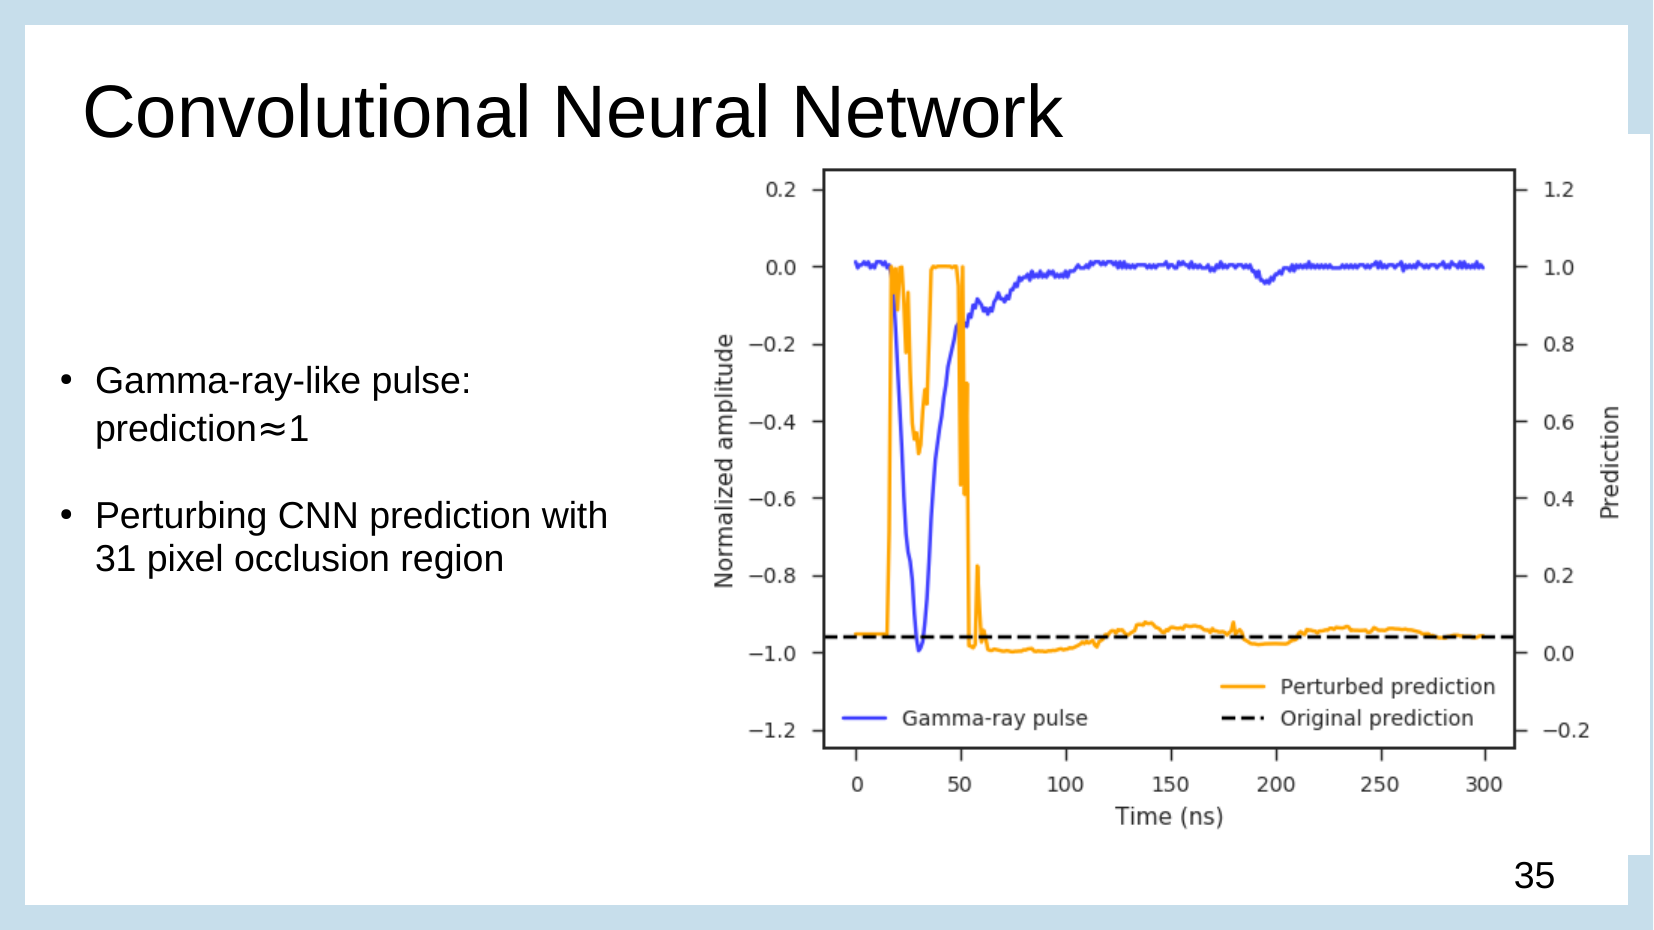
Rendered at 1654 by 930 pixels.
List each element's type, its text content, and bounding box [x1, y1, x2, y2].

picture [689, 134, 1650, 855]
title Convolutional Neural Network [82, 29, 1380, 196]
text_box Gamma-ray-like pulse: prediction≈1 Perturbing CNN prediction with 31 pixel occlusion region [44, 352, 675, 789]
